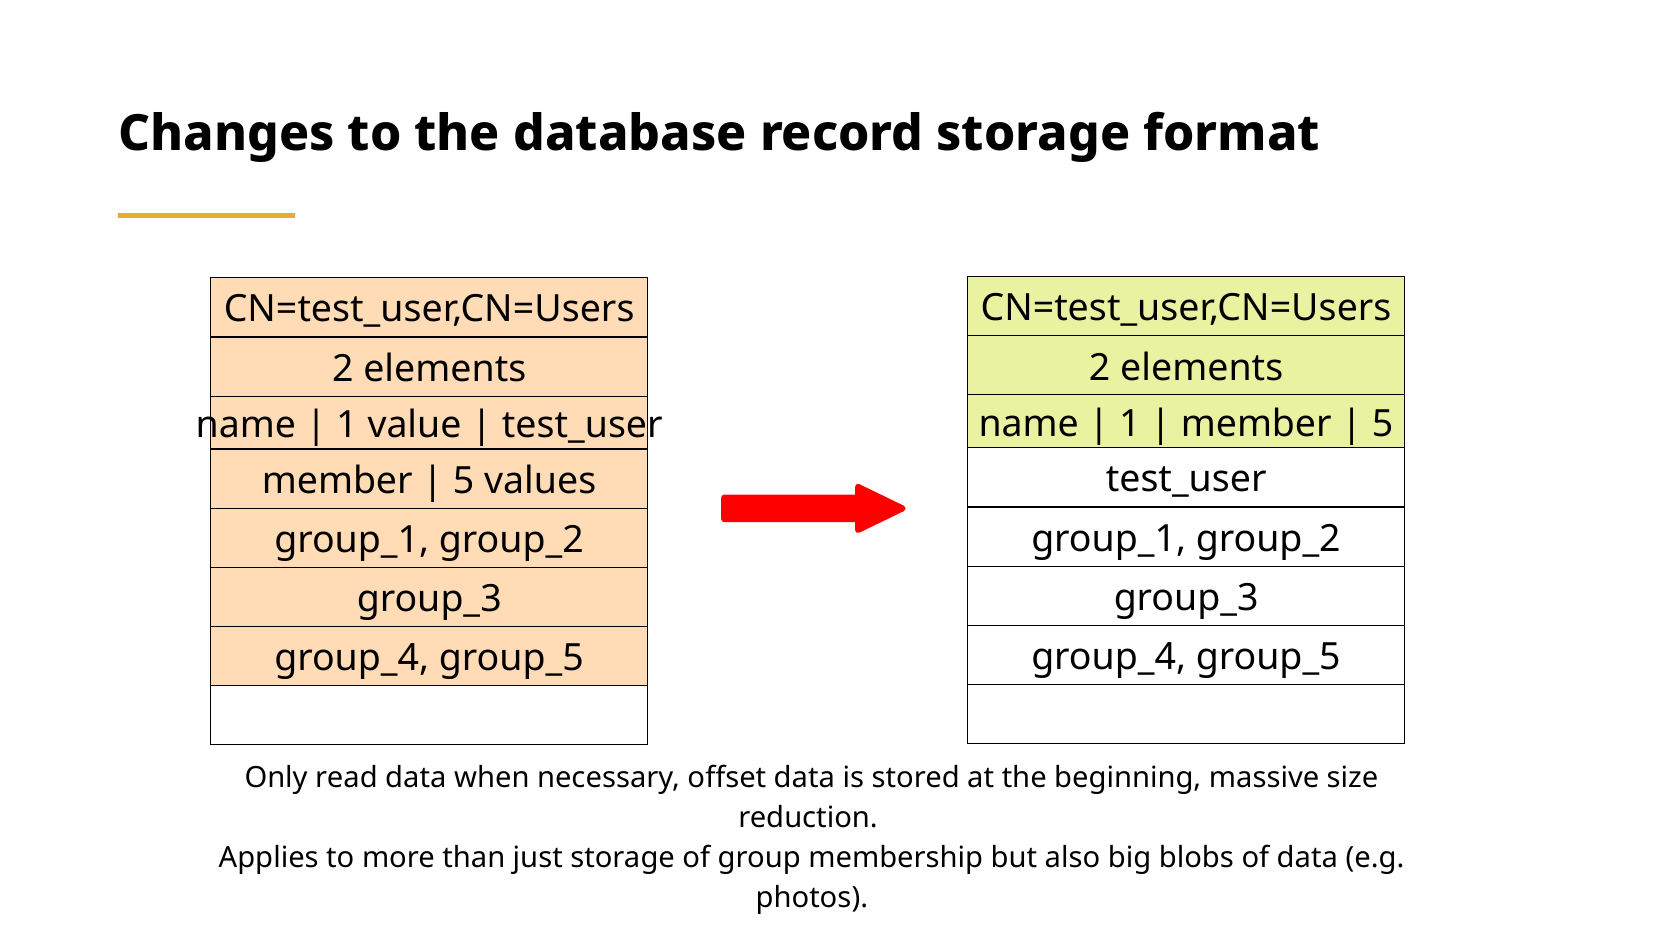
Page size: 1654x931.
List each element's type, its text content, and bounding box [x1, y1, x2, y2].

text_box name | 1 | member | 5 [967, 395, 1405, 447]
text_box [967, 684, 1405, 744]
text_box [210, 685, 648, 745]
text_box group_3 [967, 566, 1405, 625]
text_box group_4, group_5 [967, 625, 1405, 684]
text_box test_user [967, 447, 1405, 507]
text_box name | 1 value | test_user [210, 397, 648, 448]
title Changes to the database record storage format [118, 105, 1536, 166]
text_box [724, 486, 903, 531]
text_box CN=test_user,CN=Users [967, 276, 1405, 335]
text_box 2 elements [967, 335, 1405, 395]
text_box group_3 [210, 567, 648, 626]
text_box group_4, group_5 [210, 626, 648, 685]
text_box 2 elements [210, 336, 648, 397]
text_box Only read data when necessary, offset data is stored at the beginning, massive size reduction. Applies to more than just storage of group membership but also big blobs of data (e.g. photos). [203, 793, 1439, 879]
text_box member | 5 values [210, 448, 648, 509]
text_box group_1, group_2 [210, 509, 648, 567]
text_box CN=test_user,CN=Users [210, 277, 648, 336]
text_box group_1, group_2 [967, 507, 1405, 566]
